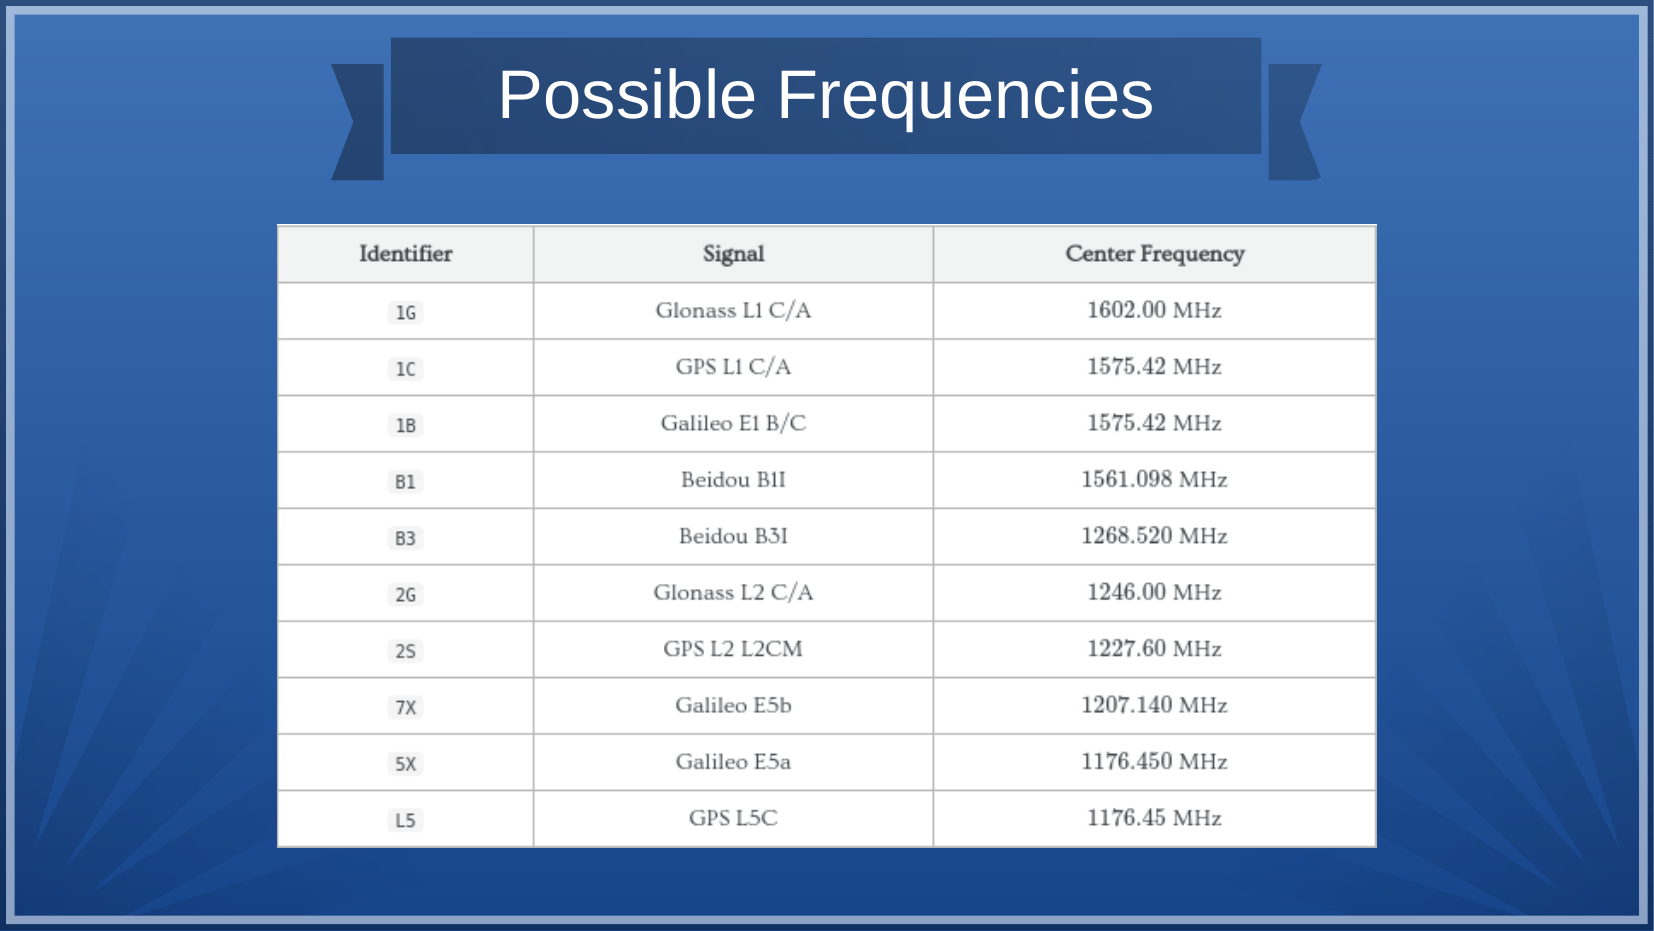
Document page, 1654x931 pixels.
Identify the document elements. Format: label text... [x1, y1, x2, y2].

title Possible Frequencies [389, 35, 1264, 154]
picture [277, 224, 1377, 848]
